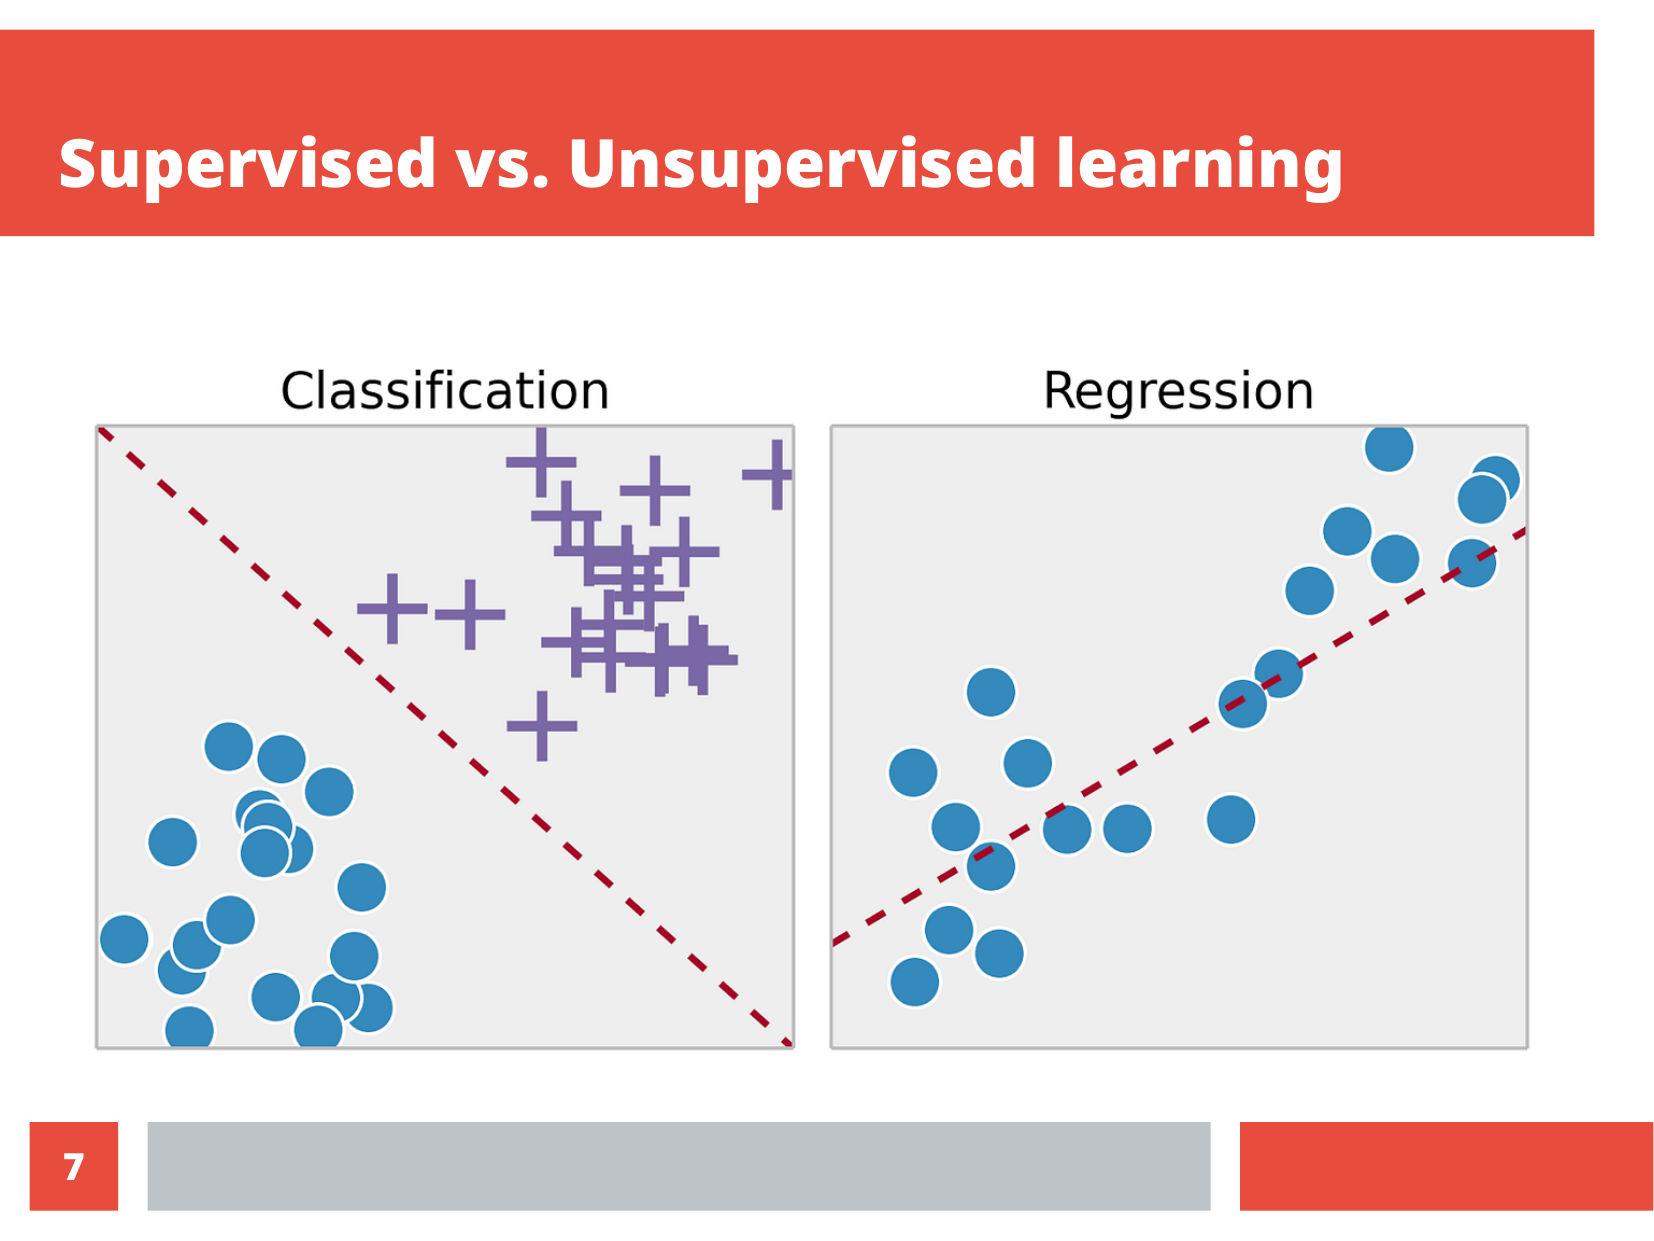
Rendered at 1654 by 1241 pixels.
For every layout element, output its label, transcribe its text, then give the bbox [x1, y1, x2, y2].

title Supervised vs. Unsupervised learning [59, 59, 1595, 207]
picture [59, 332, 1565, 1086]
